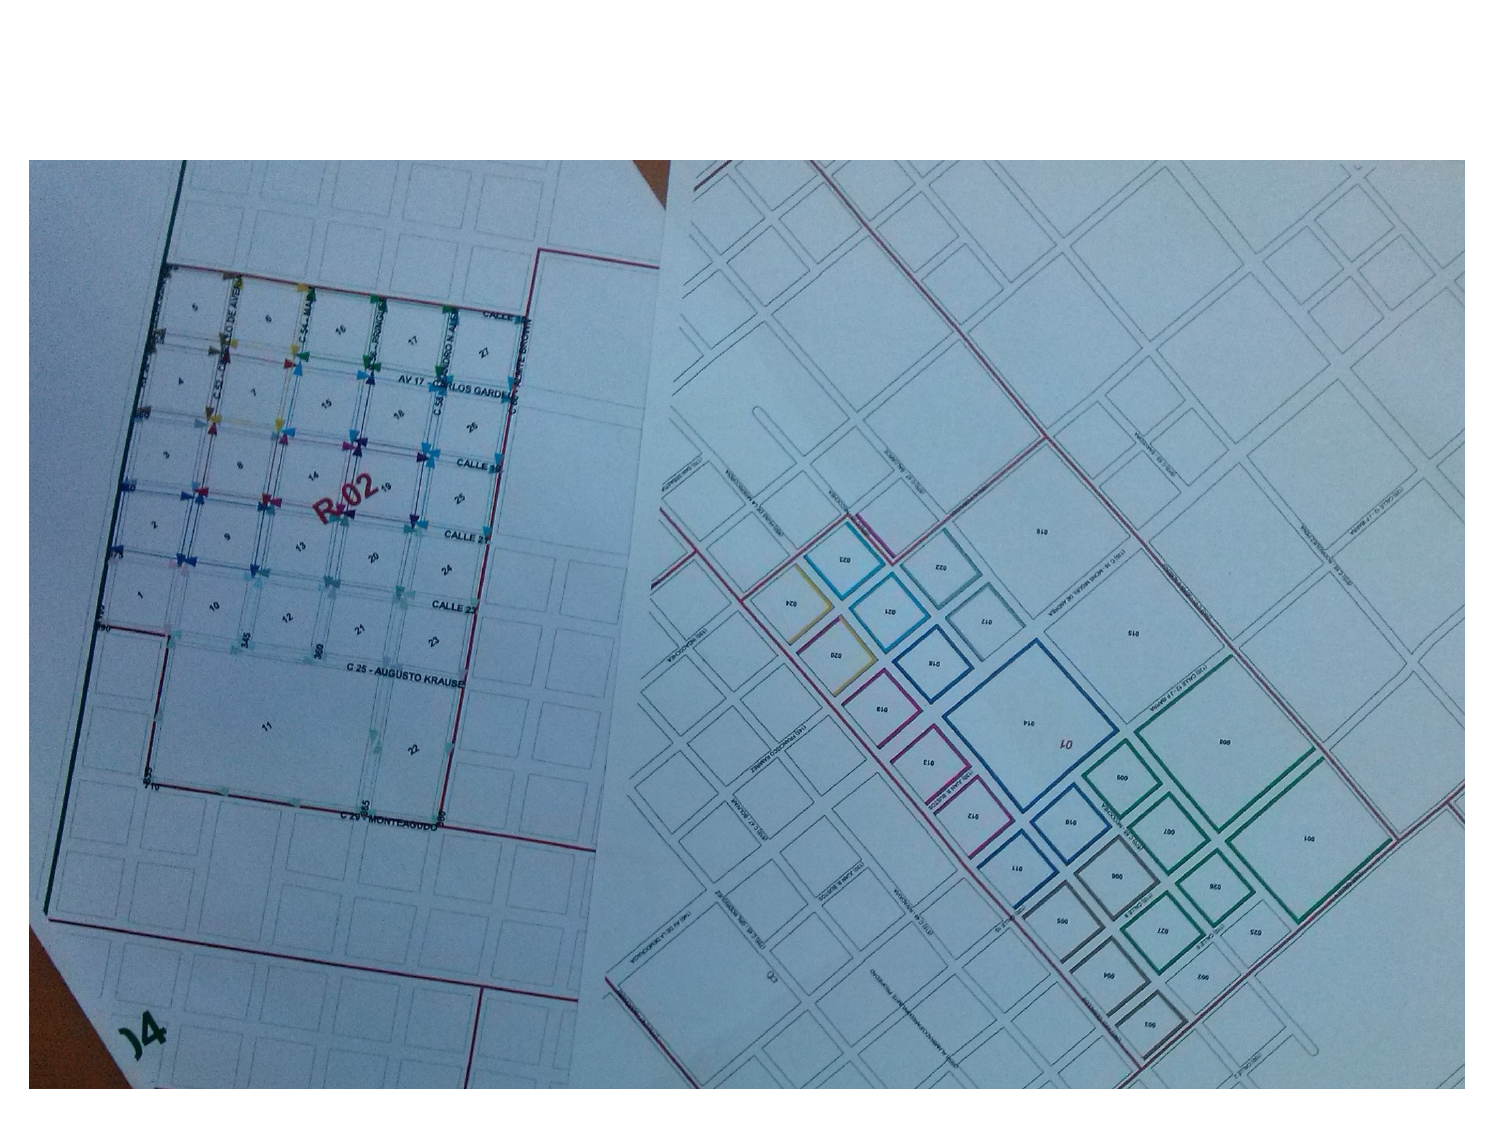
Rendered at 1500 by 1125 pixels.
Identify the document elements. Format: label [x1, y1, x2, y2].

picture [29, 160, 1465, 1089]
